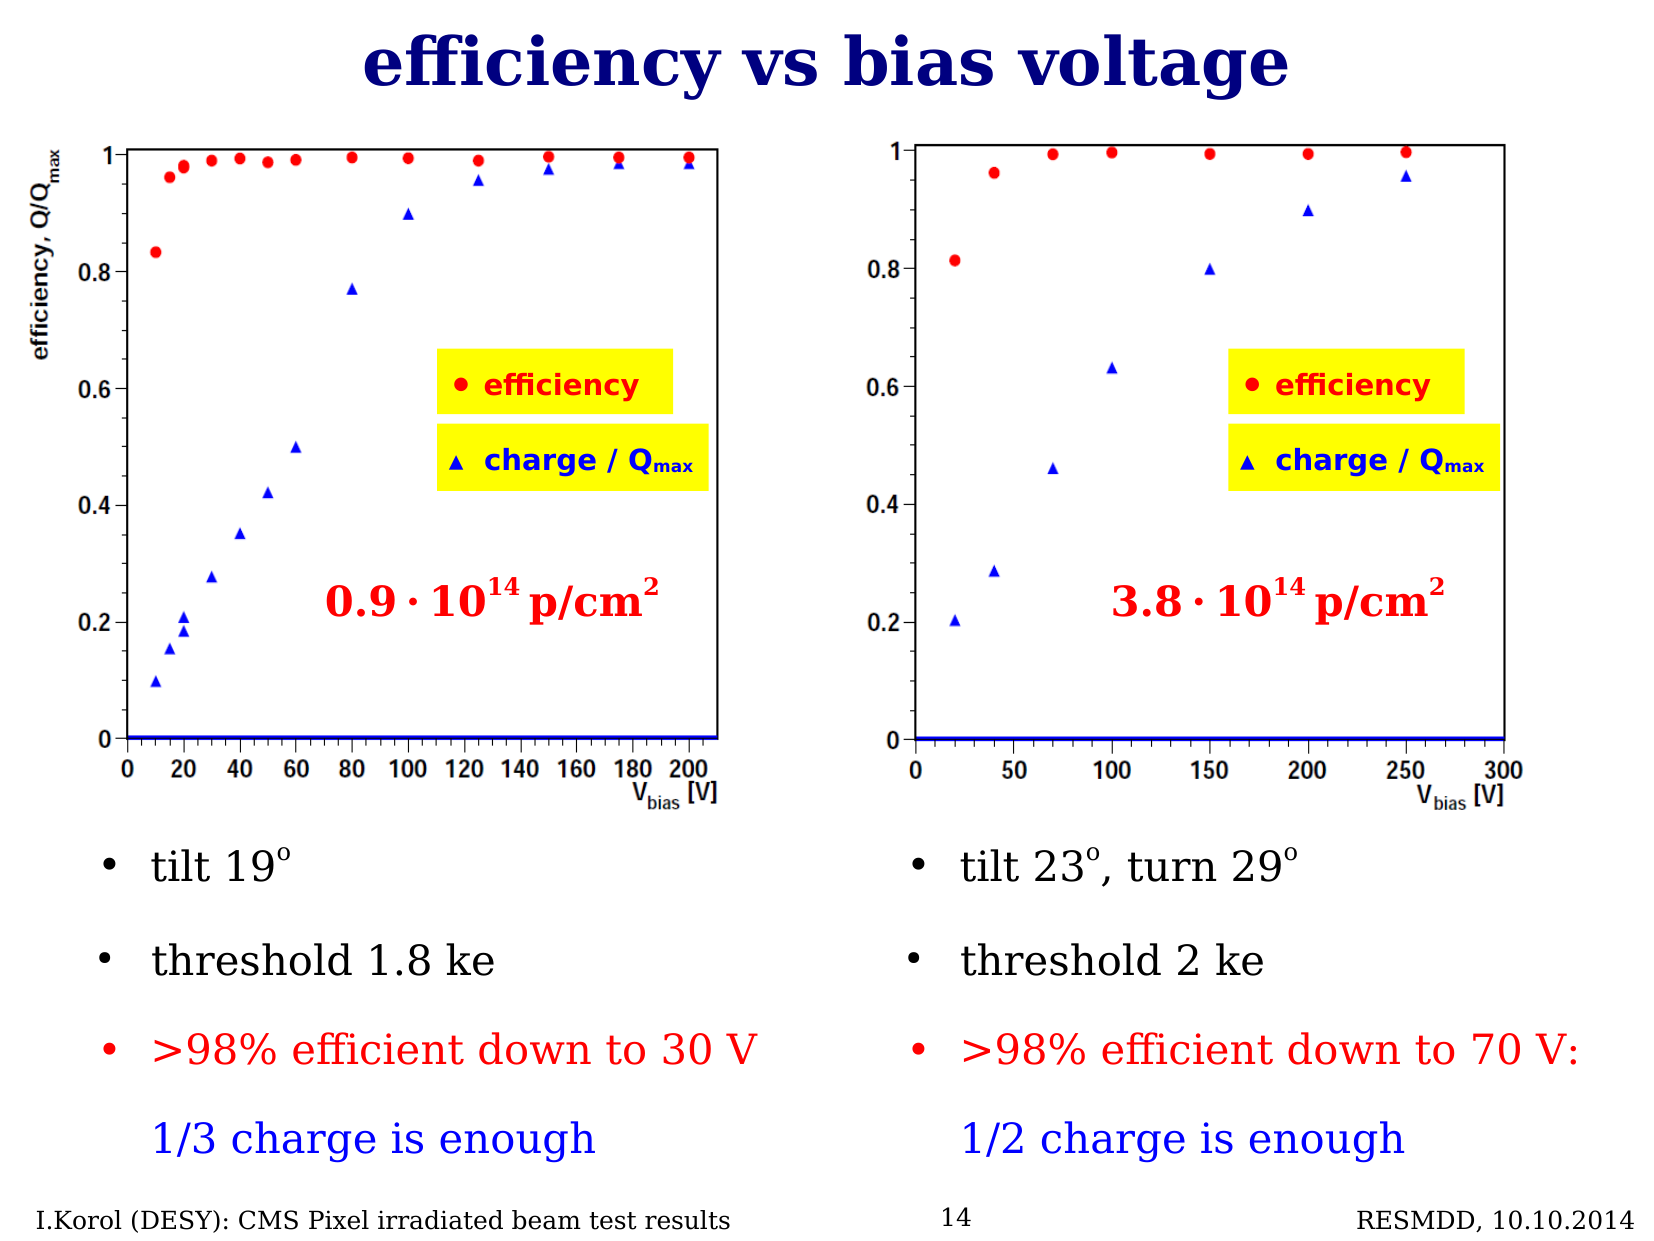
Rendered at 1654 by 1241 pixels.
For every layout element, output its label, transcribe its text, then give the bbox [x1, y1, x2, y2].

text_box ▴ charge / Qmax [437, 423, 709, 491]
list tilt 19o threshold 1.8 ke >98% efficient down to 30 V 1/3 charge is enough [97, 826, 792, 1165]
picture [23, 137, 727, 815]
text_box ▴ charge / Qmax [1228, 423, 1501, 491]
list tilt 23o, turn 29o threshold 2 ke >98% efficient down to 70 V: 1/2 charge is enough [906, 826, 1595, 1152]
text_box ⚫ efficiency [437, 348, 674, 407]
picture [857, 128, 1530, 826]
text_box ⚫ efficiency [1228, 348, 1465, 407]
title efficiency vs bias voltage [0, 16, 1654, 108]
text_box 3.8 · 1014 p/cm2 [1110, 561, 1465, 626]
text_box 0.9 · 1014 p/cm2 [324, 561, 691, 626]
